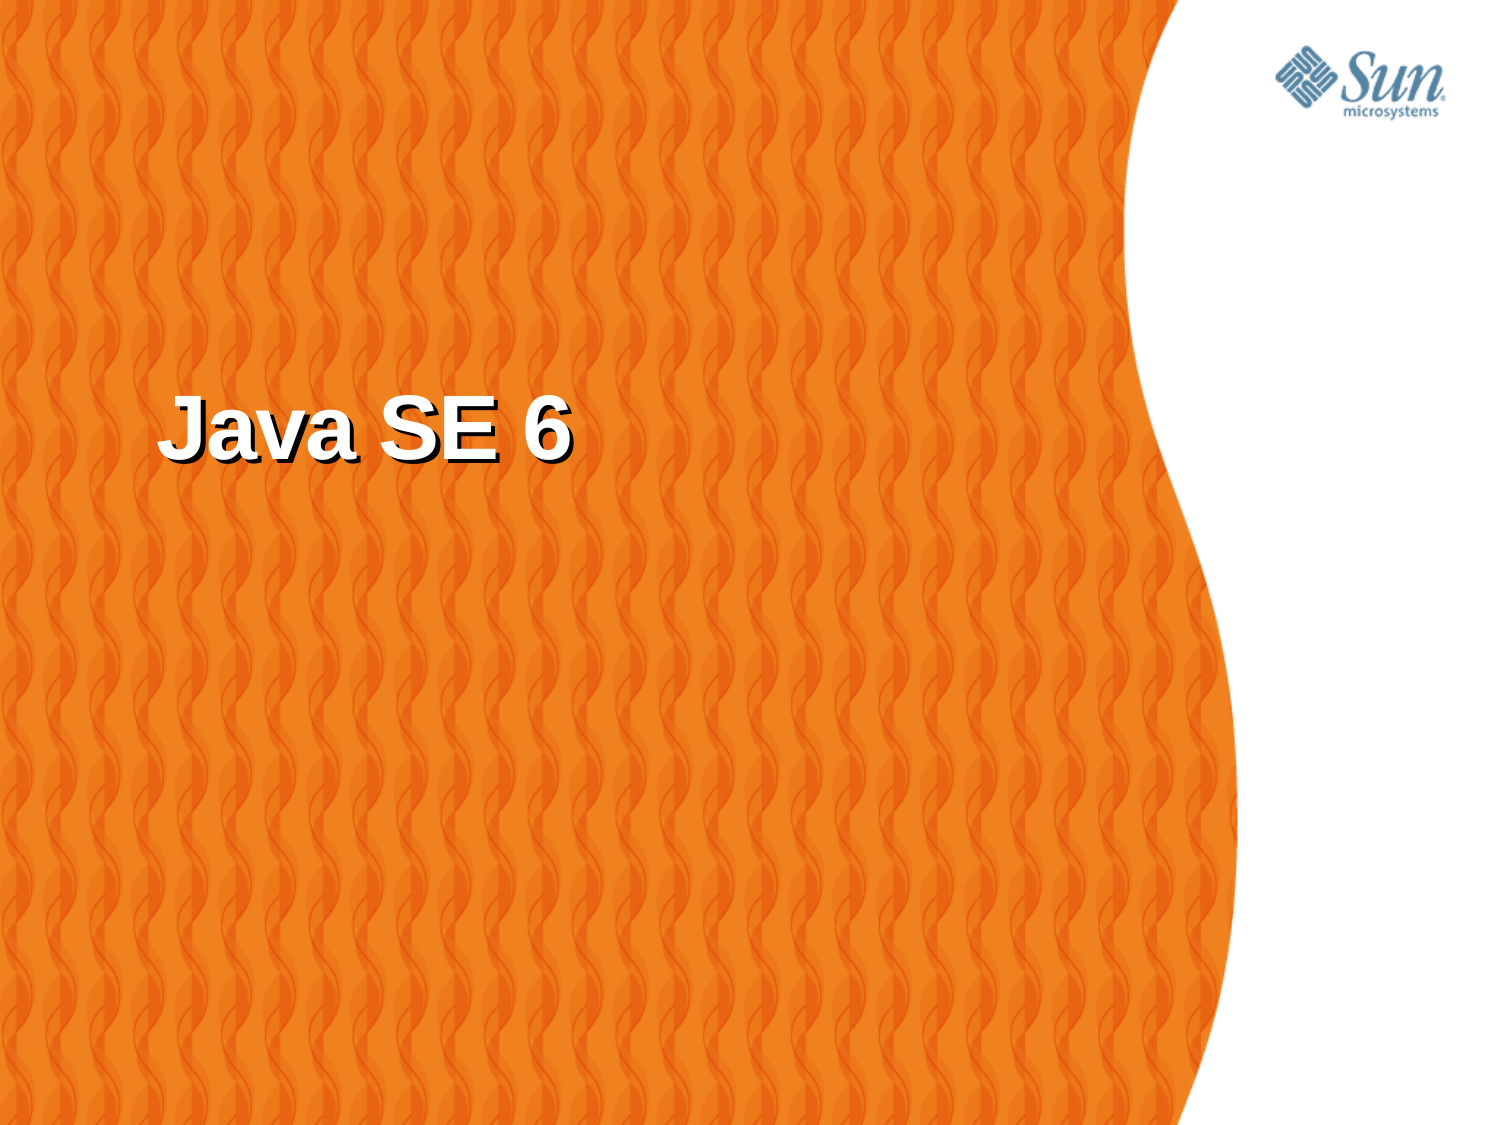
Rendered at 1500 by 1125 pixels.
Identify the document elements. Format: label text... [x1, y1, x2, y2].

picture [0, 0, 1500, 1125]
title Java SE 6 [156, 293, 1358, 1001]
